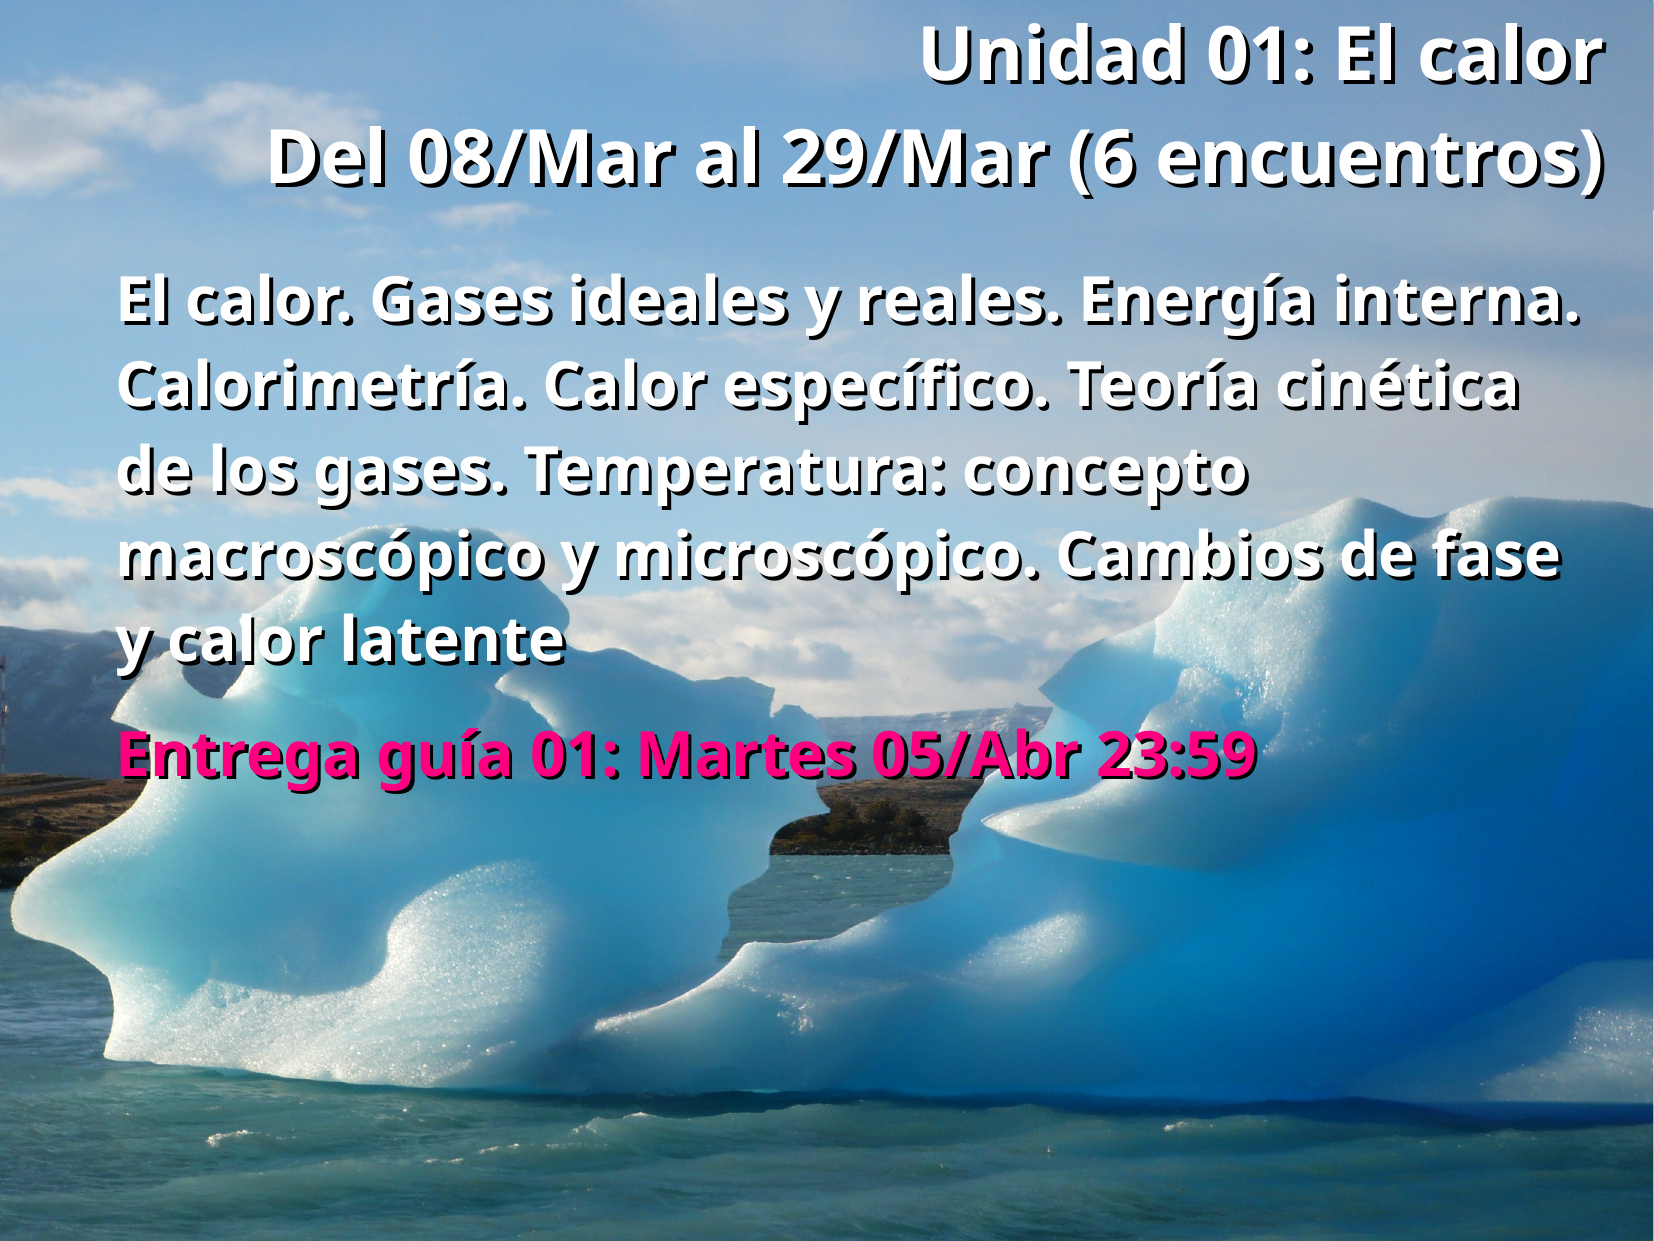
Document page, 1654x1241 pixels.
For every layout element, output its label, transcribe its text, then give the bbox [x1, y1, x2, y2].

picture [0, 0, 1654, 1241]
title Unidad 01: El calor Del 08/Mar al 29/Mar (6 encuentros) [45, 11, 1606, 195]
list El calor. Gases ideales y reales. Energía interna. Calorimetría. Calor específico. Teoría cinética de los gases. Temperatura: concepto macroscópico y microscópico. Cambios de fase y calor latente Entrega guía 01: Martes 05/Abr 23:59 [45, 255, 1606, 1156]
